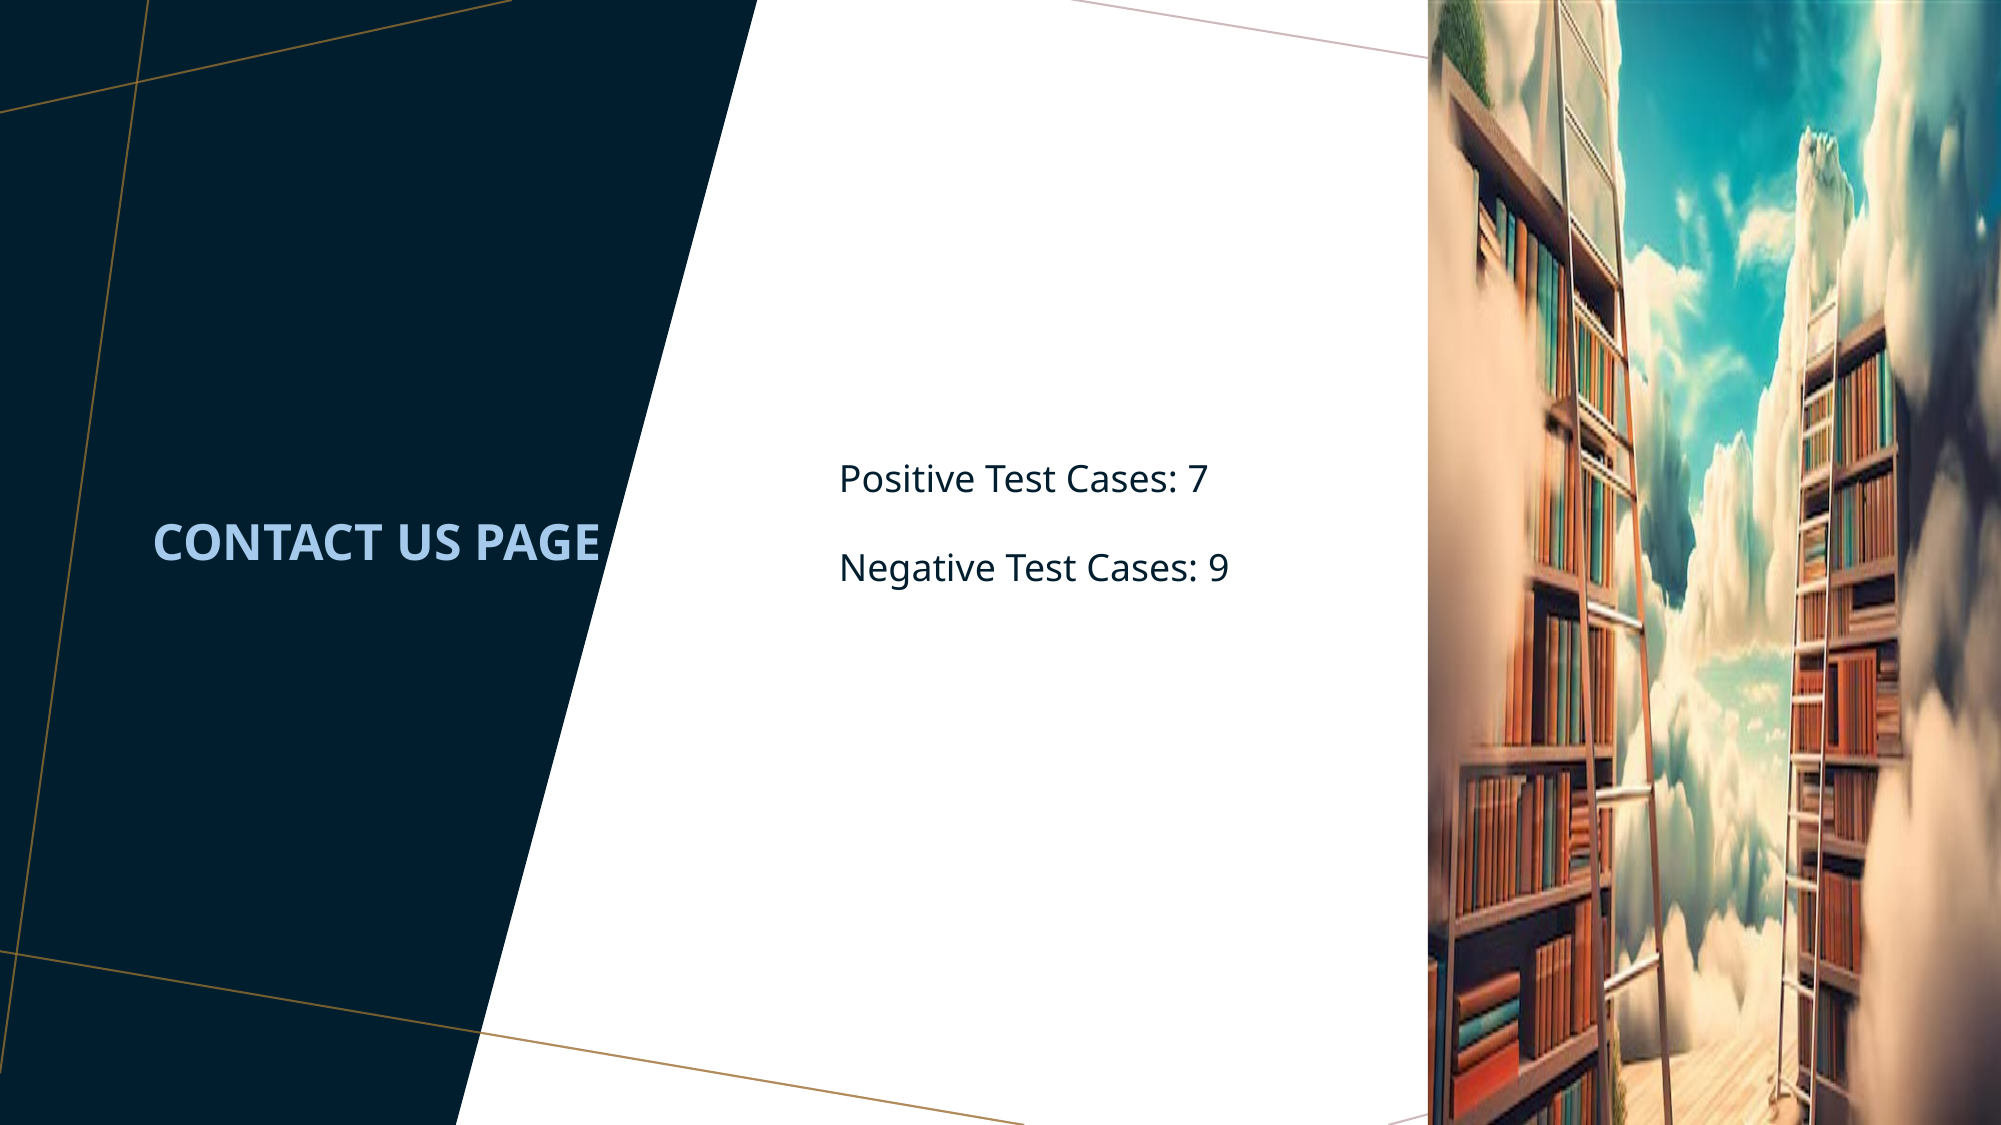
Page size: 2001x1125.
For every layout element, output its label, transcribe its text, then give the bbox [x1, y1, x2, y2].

picture [1427, 0, 2000, 1125]
title Contact us Page [137, 83, 663, 1006]
list Positive Test Cases: 7 Negative Test Cases: 9 [824, 83, 1427, 1006]
